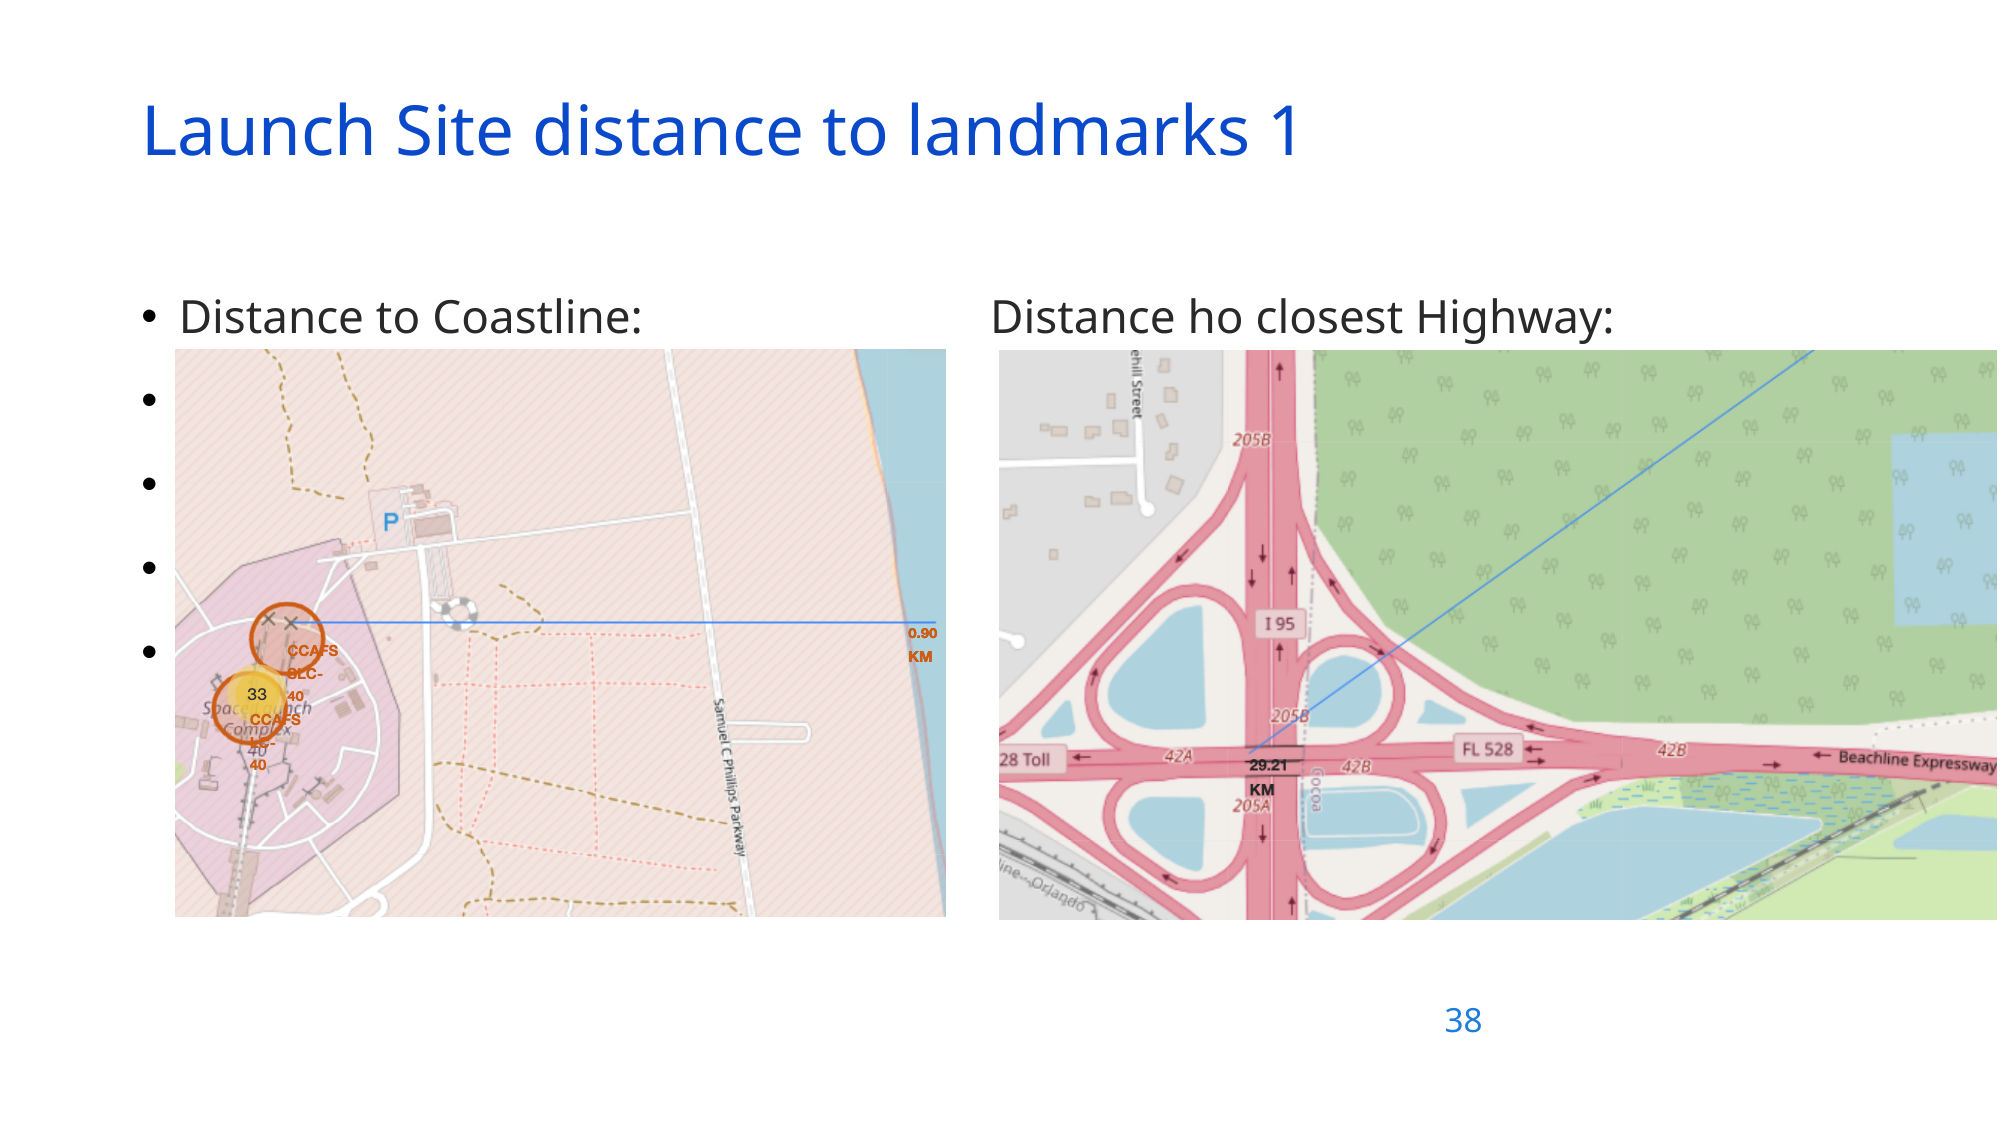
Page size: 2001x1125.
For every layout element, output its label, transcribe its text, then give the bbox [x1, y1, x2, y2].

list Distance to Coastline: Distance ho closest Highway: [126, 280, 1882, 989]
picture [999, 350, 1997, 920]
picture [175, 350, 946, 917]
slide_number 38 [1429, 989, 1880, 1055]
text_box Launch Site distance to landmarks 1 [126, 88, 1852, 179]
